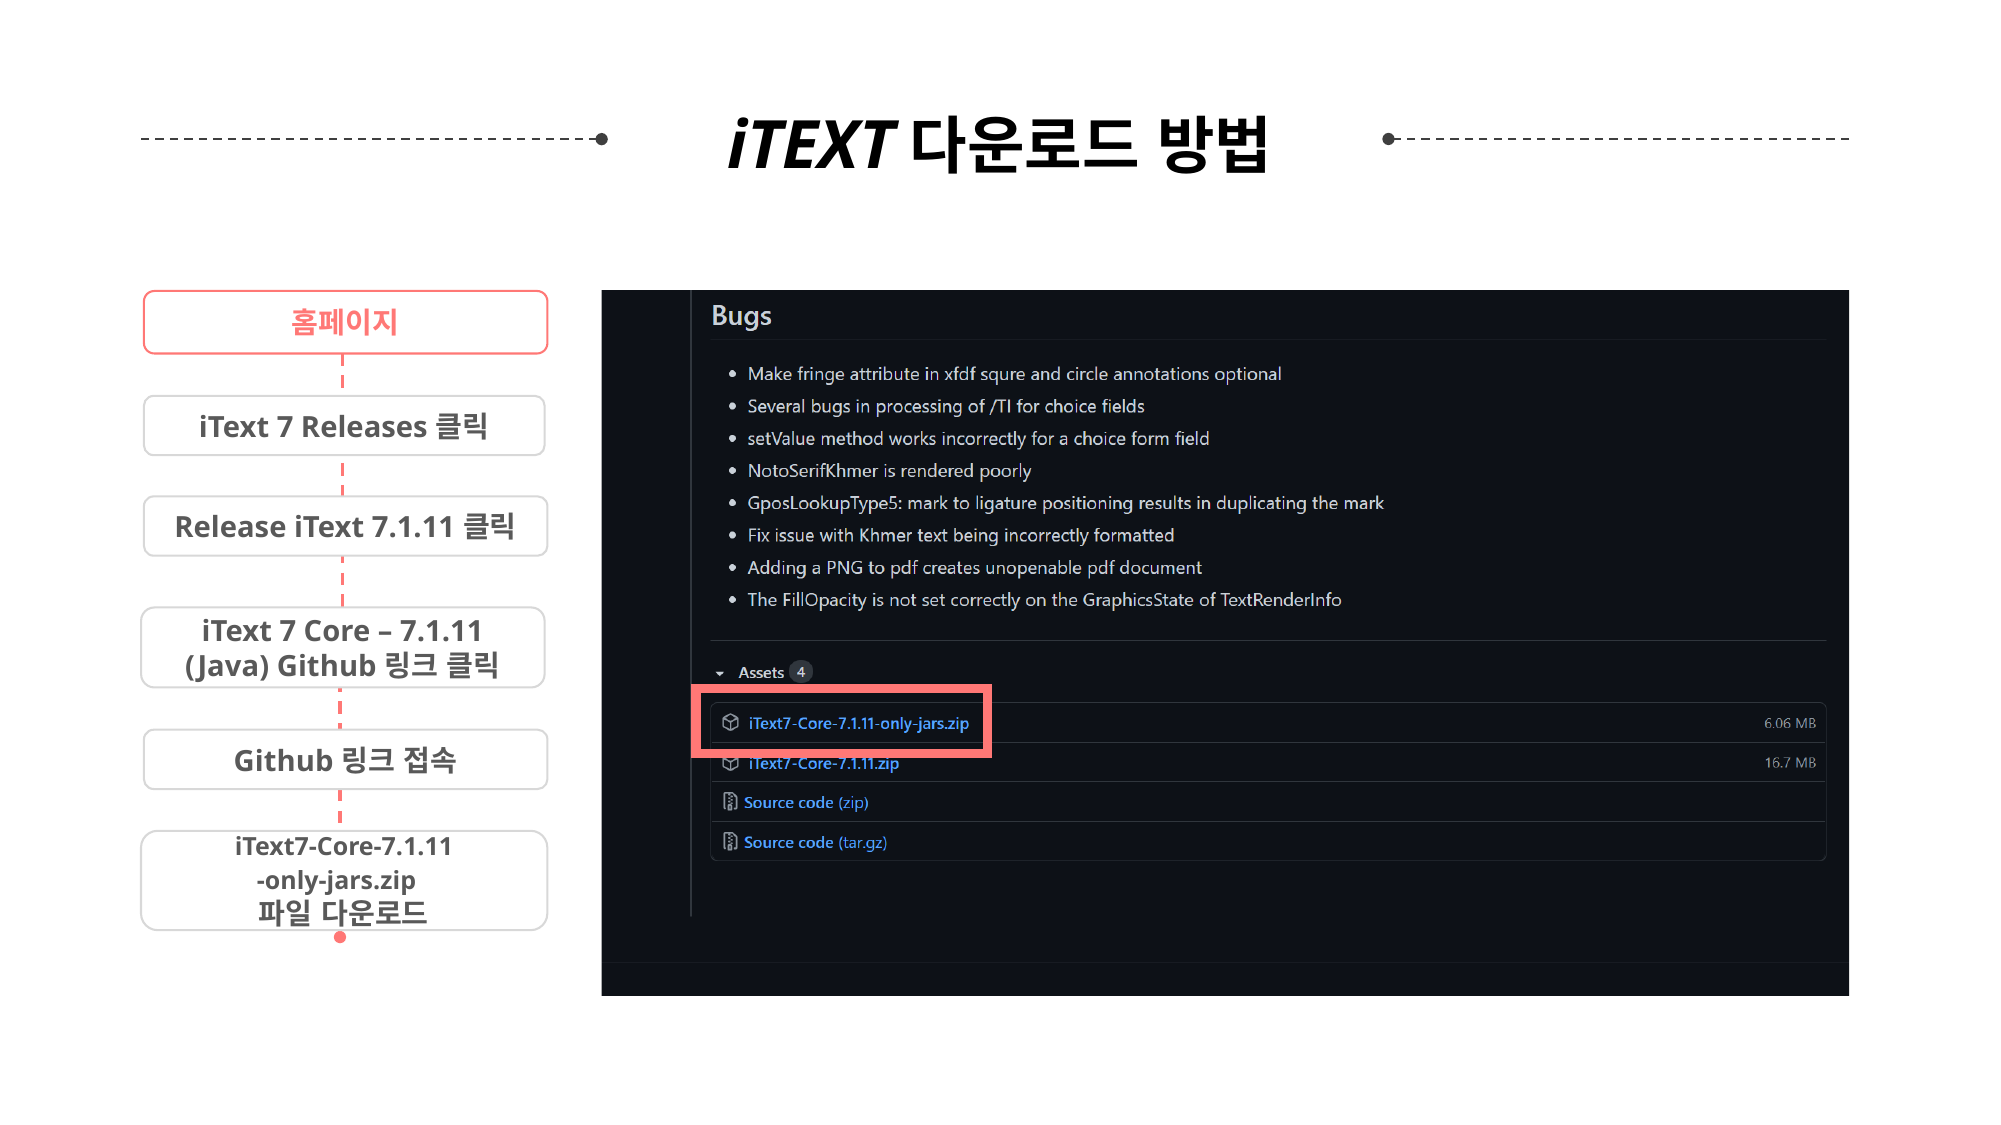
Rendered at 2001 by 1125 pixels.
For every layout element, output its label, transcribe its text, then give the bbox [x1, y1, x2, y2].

text_box iText 7 Releases 클릭 [143, 395, 545, 456]
text_box iText 7 Core – 7.1.11 (Java) Github 링크 클릭 [141, 607, 545, 688]
text_box Github 링크 접속 [143, 729, 548, 790]
picture [601, 290, 1850, 996]
text_box Release iText 7.1.11 클릭 [143, 496, 548, 556]
text_box iText7-Core-7.1.11 -only-jars.zip 파일 다운로드 [141, 830, 548, 931]
text_box iTEXT 다운로드 방법 [613, 54, 1387, 191]
text_box 홈페이지 [143, 290, 548, 354]
